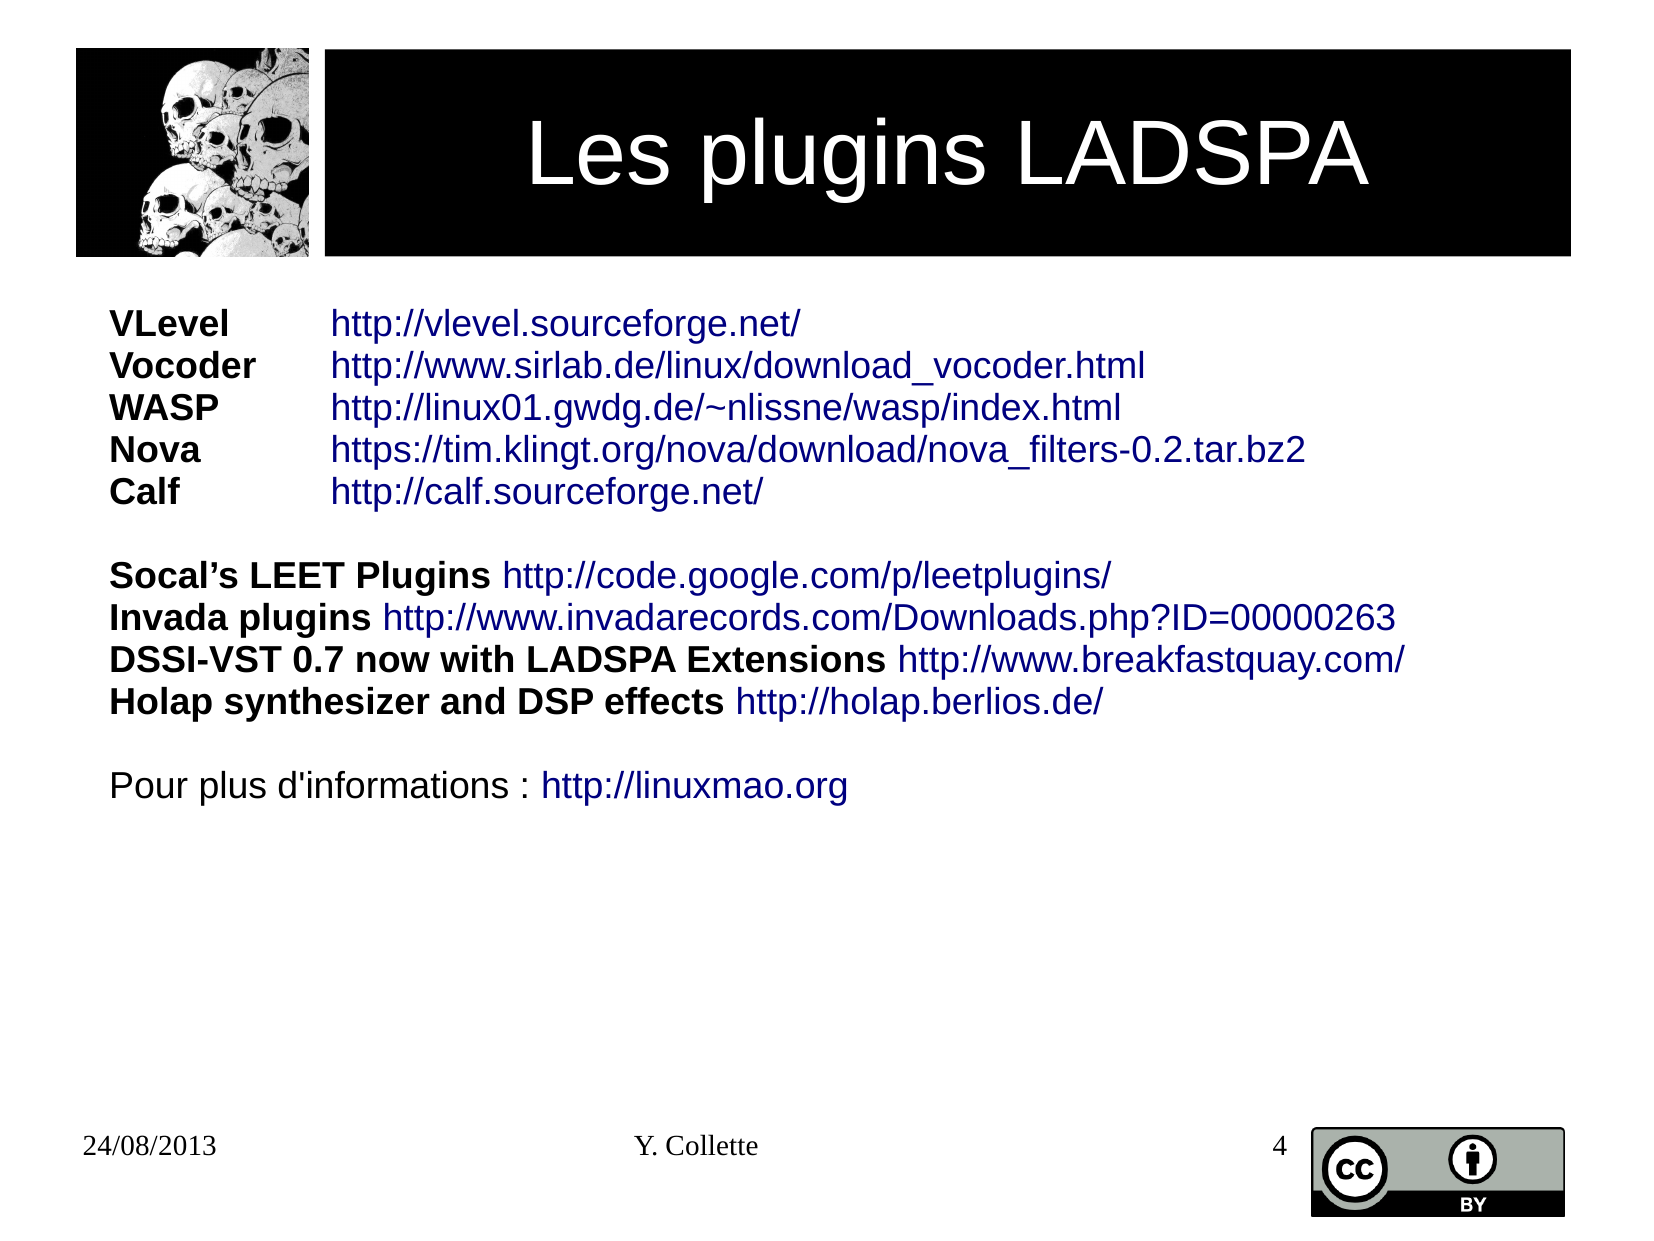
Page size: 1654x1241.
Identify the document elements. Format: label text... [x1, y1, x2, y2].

picture [1311, 1127, 1565, 1217]
picture [76, 48, 309, 257]
text_box VLevel http://vlevel.sourceforge.net/ Vocoder http://www.sirlab.de/linux/download_vocoder.html WASP http://linux01.gwdg.de/~nlissne/wasp/index.html Nova https://tim.klingt.org/nova/download/nova_filters-0.2.tar.bz2 Calf http://calf.sourceforge.net/ Socal’s LEET Plugins http://code.google.com/p/leetplugins/ Invada plugins http://www.invadarecords.com/Downloads.php?ID=00000263 DSSI-VST 0.7 now with LADSPA Extensions http://www.breakfastquay.com/ Holap synthesizer and DSP effects http://holap.berlios.de/ Pour plus d'informations : http://linuxmao.org [94, 295, 1571, 814]
title Les plugins LADSPA [324, 49, 1571, 257]
